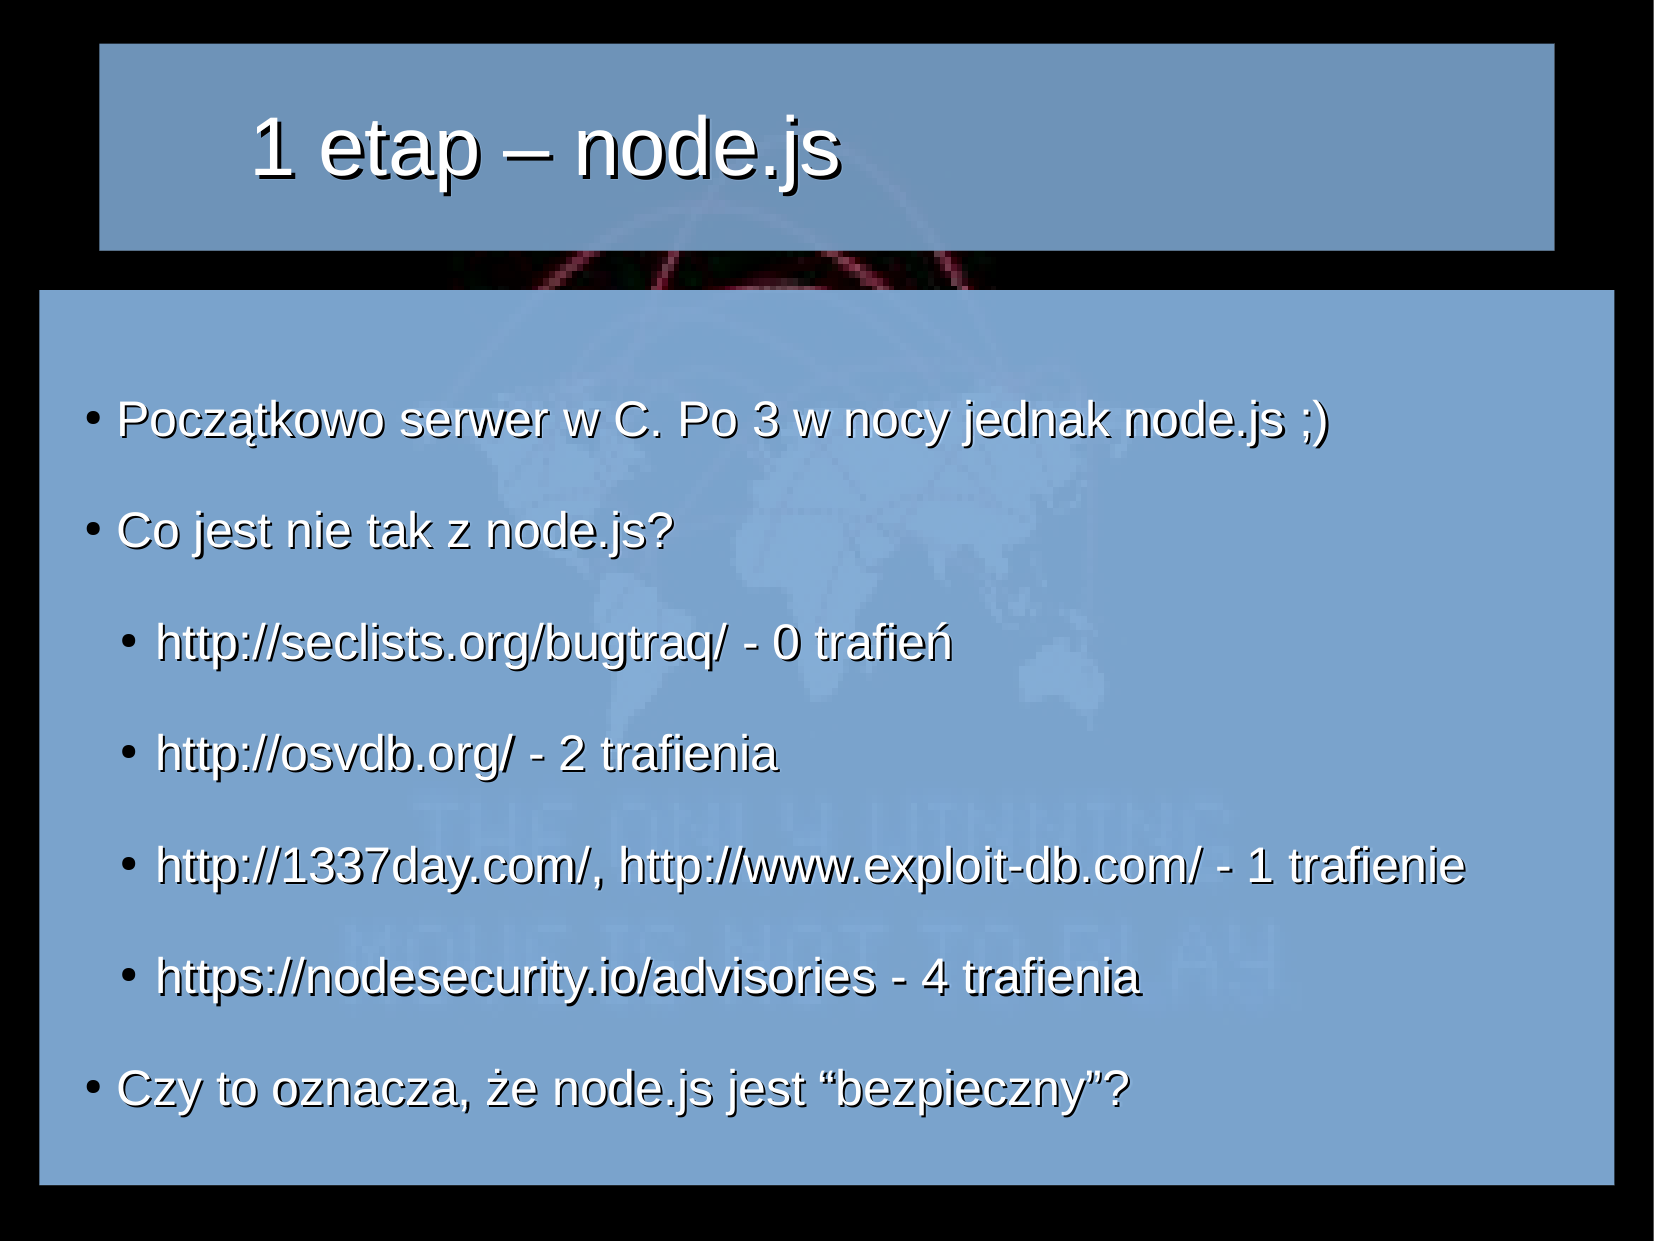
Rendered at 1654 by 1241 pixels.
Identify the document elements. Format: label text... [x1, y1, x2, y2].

picture [0, 0, 1654, 1241]
text_box Początkowo serwer w C. Po 3 w nocy jednak node.js ;) Co jest nie tak z node.js? http://seclists.org/bugtraq/ - 0 trafień http://osvdb.org/ - 2 trafienia http://1337day.com/, http://www.exploit-db.com/ - 1 trafienie https://nodesecurity.io/advisories - 4 trafienia Czy to oznacza, że node.js jest “bezpieczny”? [39, 290, 1615, 1186]
title 1 etap – node.js [99, 43, 1555, 251]
